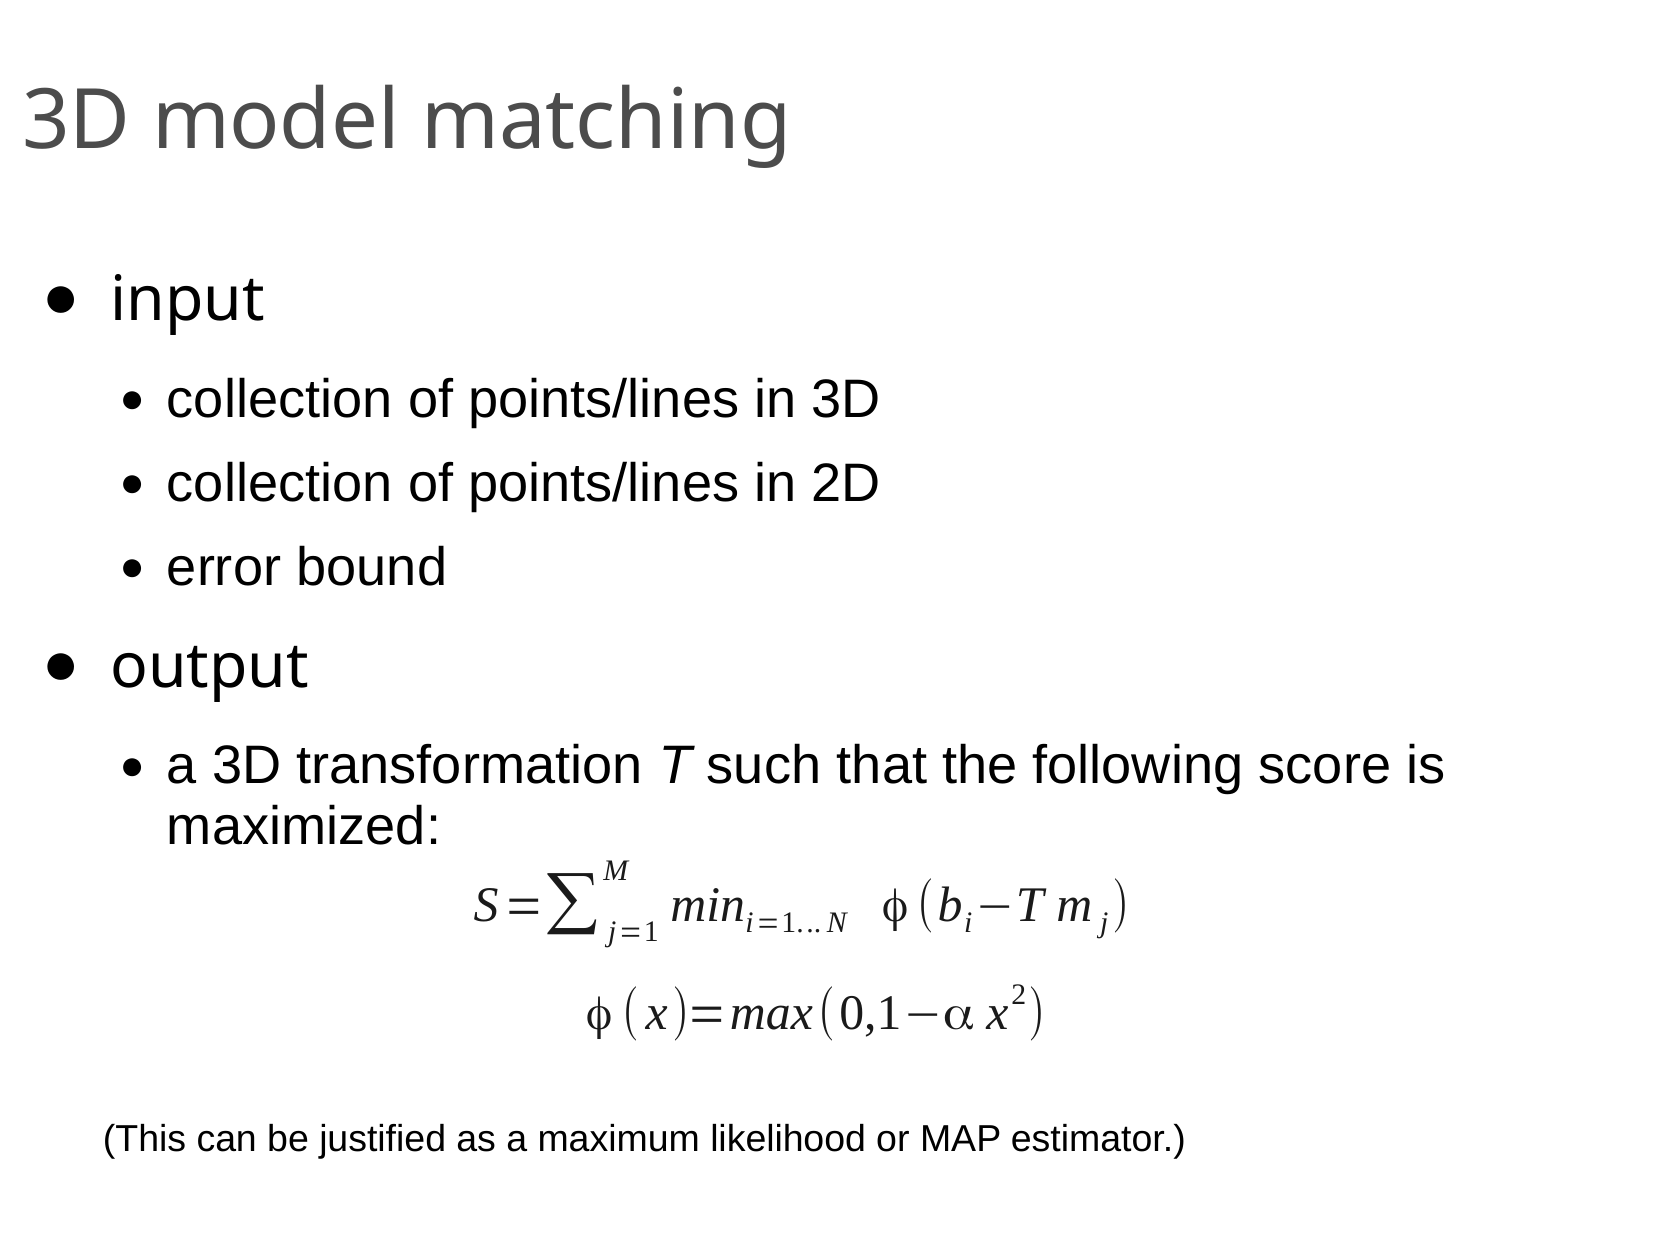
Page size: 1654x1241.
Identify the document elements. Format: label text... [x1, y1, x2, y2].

chart [465, 853, 1136, 949]
title 3D model matching [22, 19, 1654, 213]
list input collection of points/lines in 3D collection of points/lines in 2D error bound output a 3D transformation T such that the following score is maximized: [25, 226, 1654, 884]
text_box (This can be justified as a maximum likelihood or MAP estimator.) [88, 1109, 1511, 1167]
chart [579, 978, 1053, 1044]
